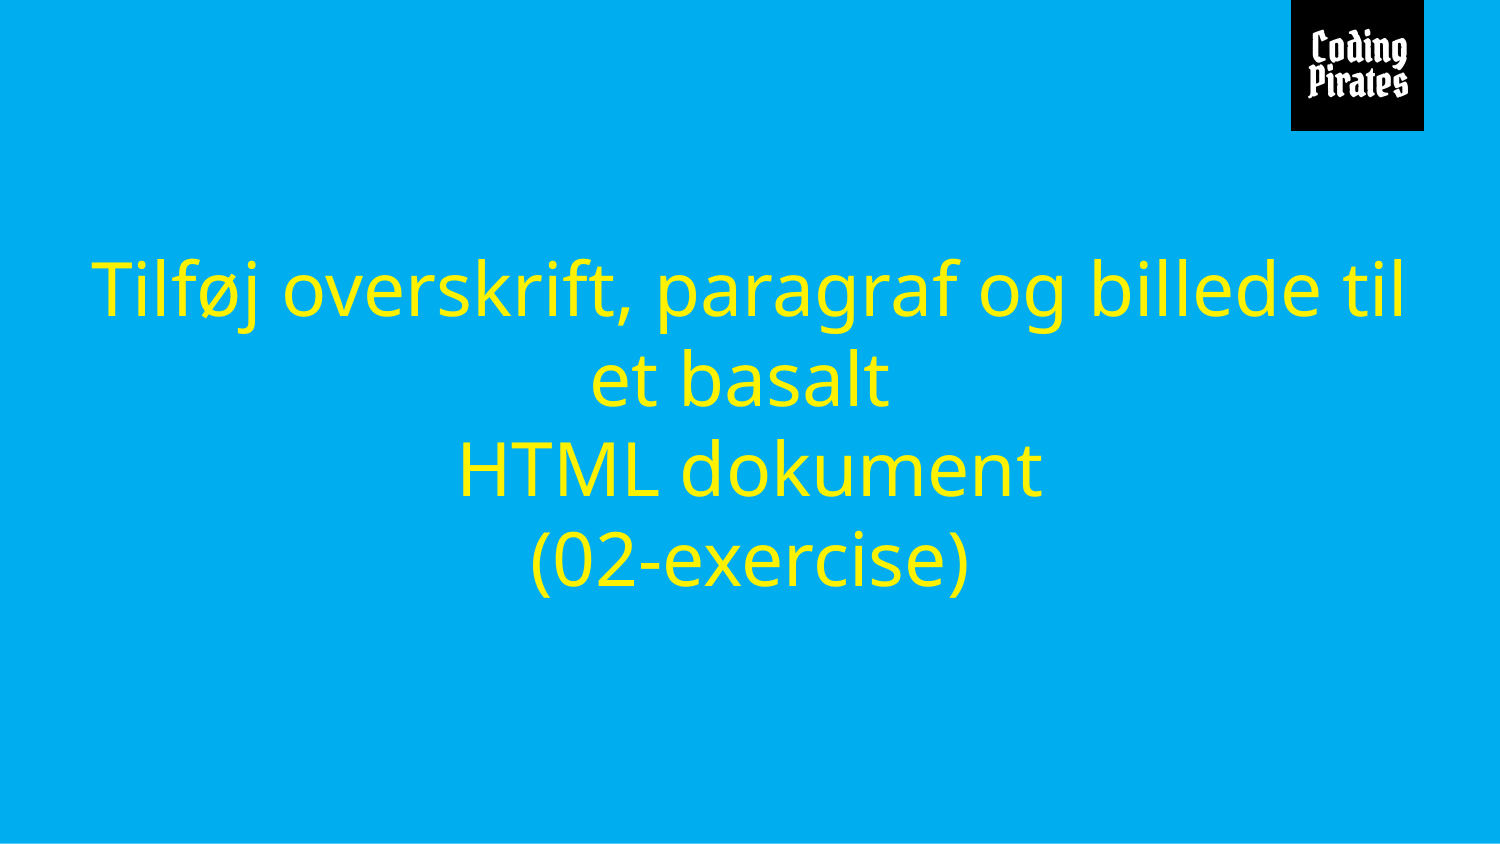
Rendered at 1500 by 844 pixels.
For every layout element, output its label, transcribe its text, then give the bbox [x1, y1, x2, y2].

title Tilføj overskrift, paragraf og billede til et basalt HTML dokument (02-exercise) [51, 352, 1449, 491]
picture [1292, 0, 1423, 130]
